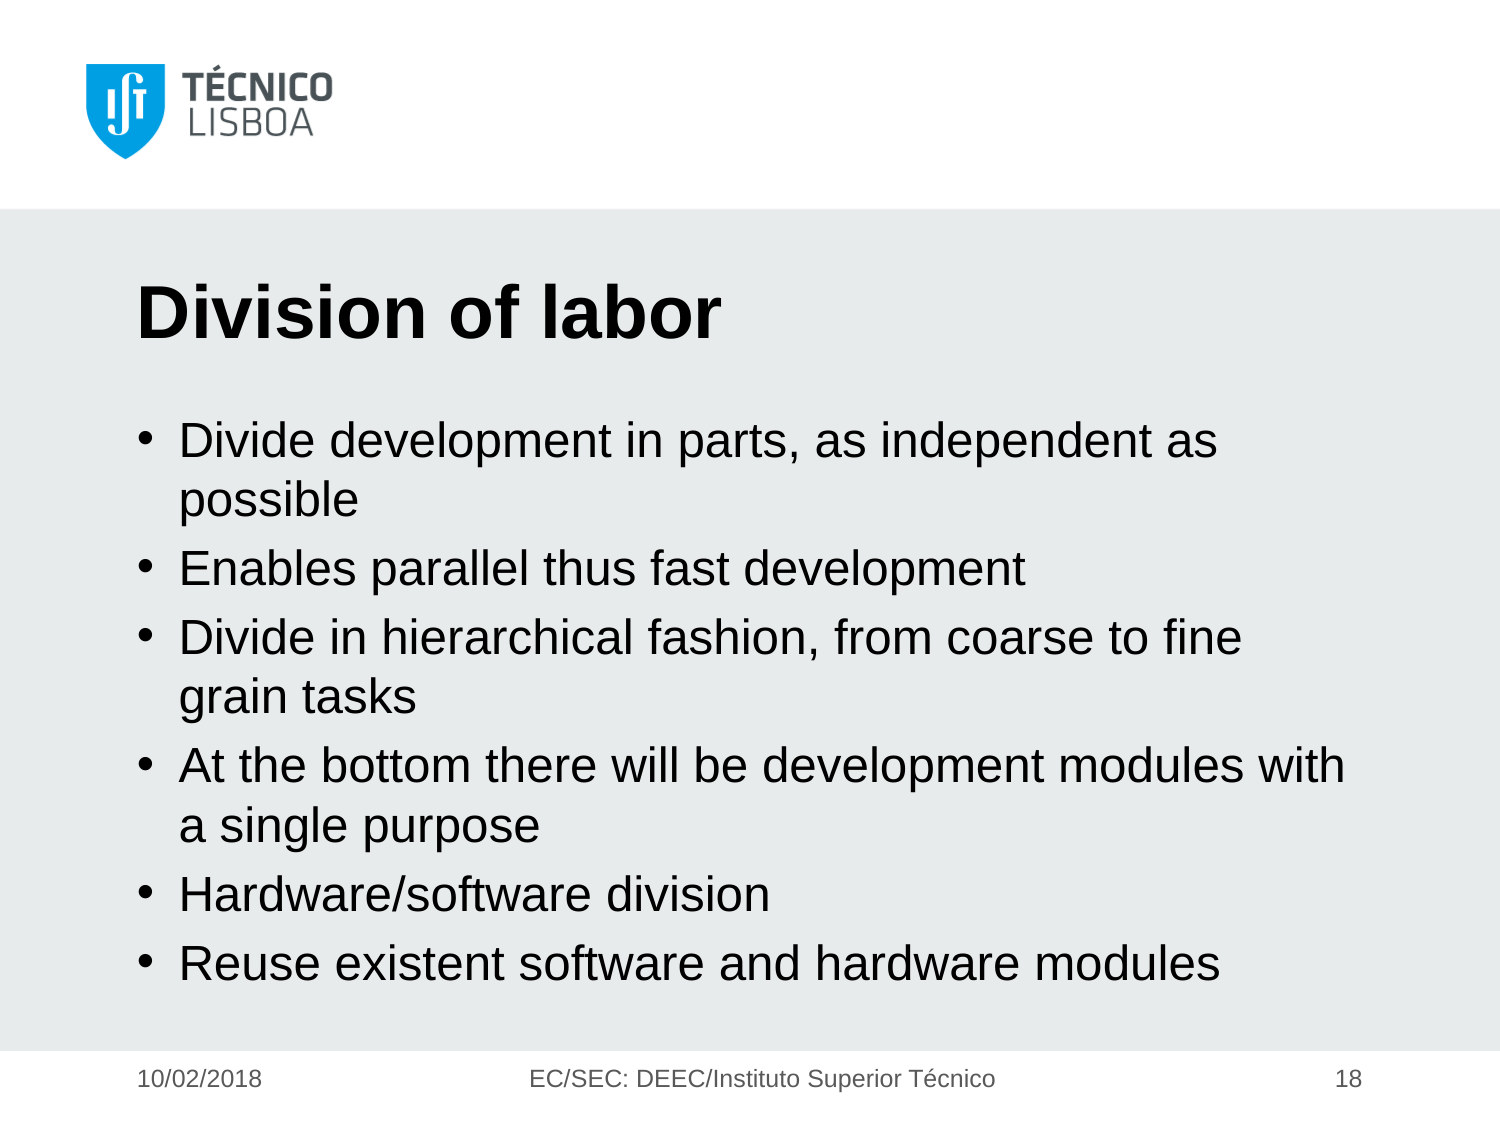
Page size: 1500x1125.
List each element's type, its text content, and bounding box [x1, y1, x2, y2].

title Division of labor [121, 237, 1378, 381]
slide_number 10/02/2018 [121, 1052, 425, 1103]
footer EC/SEC: DEEC/Instituto Superior Técnico [512, 1052, 1021, 1103]
picture [0, 0, 1500, 1125]
list Divide development in parts, as independent as possible Enables parallel thus fast development Divide in hierarchical fashion, from coarse to fine grain tasks At the bottom there will be development modules with a single purpose Hardware/software division Reuse existent software and hardware modules [121, 400, 1378, 1005]
slide_number <number> [1077, 1052, 1378, 1103]
